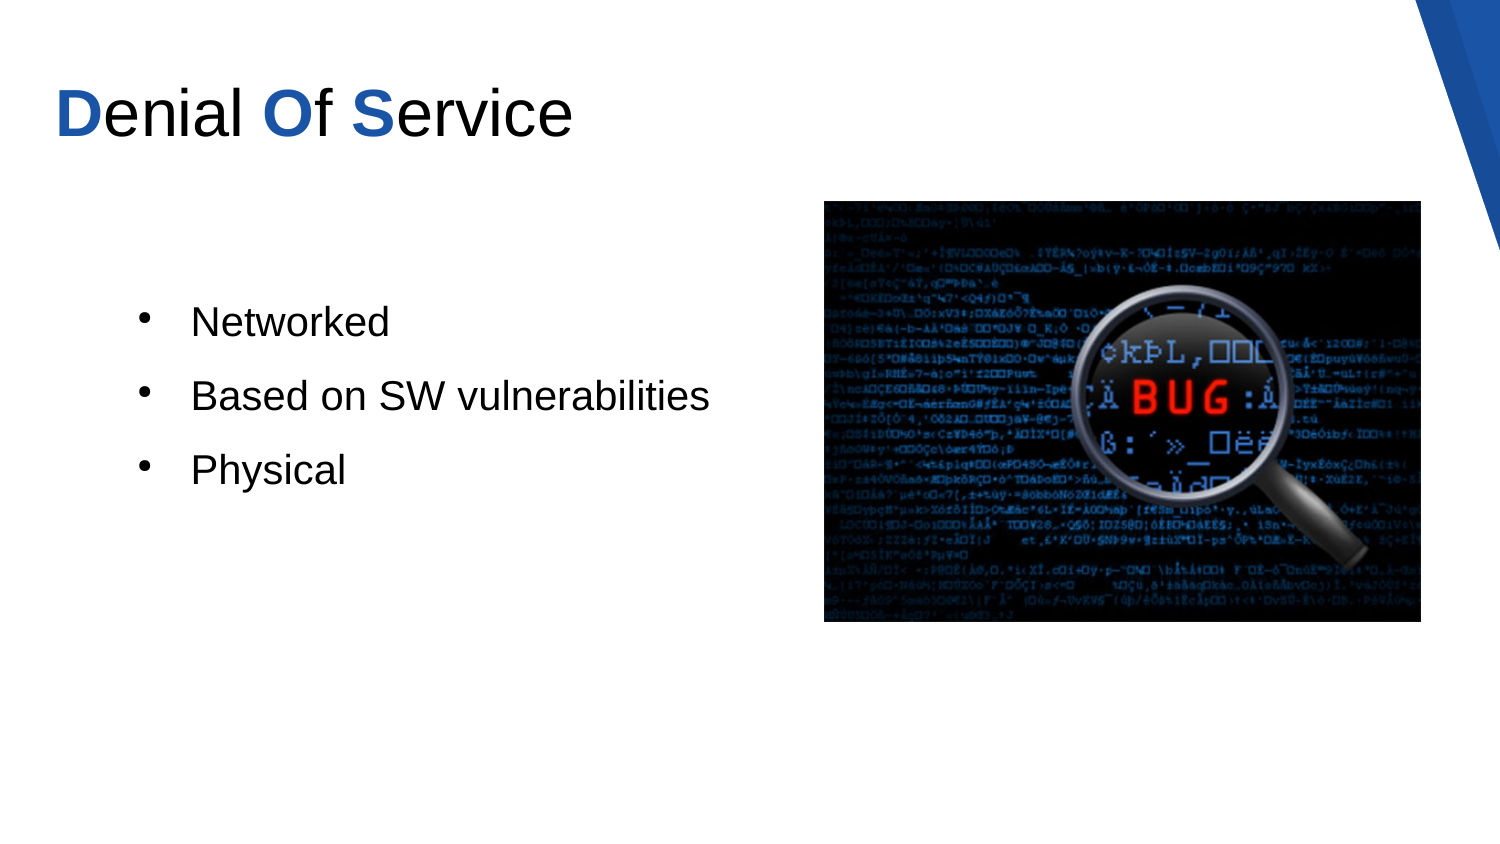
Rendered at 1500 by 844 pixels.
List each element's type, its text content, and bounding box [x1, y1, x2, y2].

title Denial Of Service [40, 97, 829, 166]
picture [824, 201, 1421, 622]
list Networked Based on SW vulnerabilities Physical [104, 205, 809, 601]
